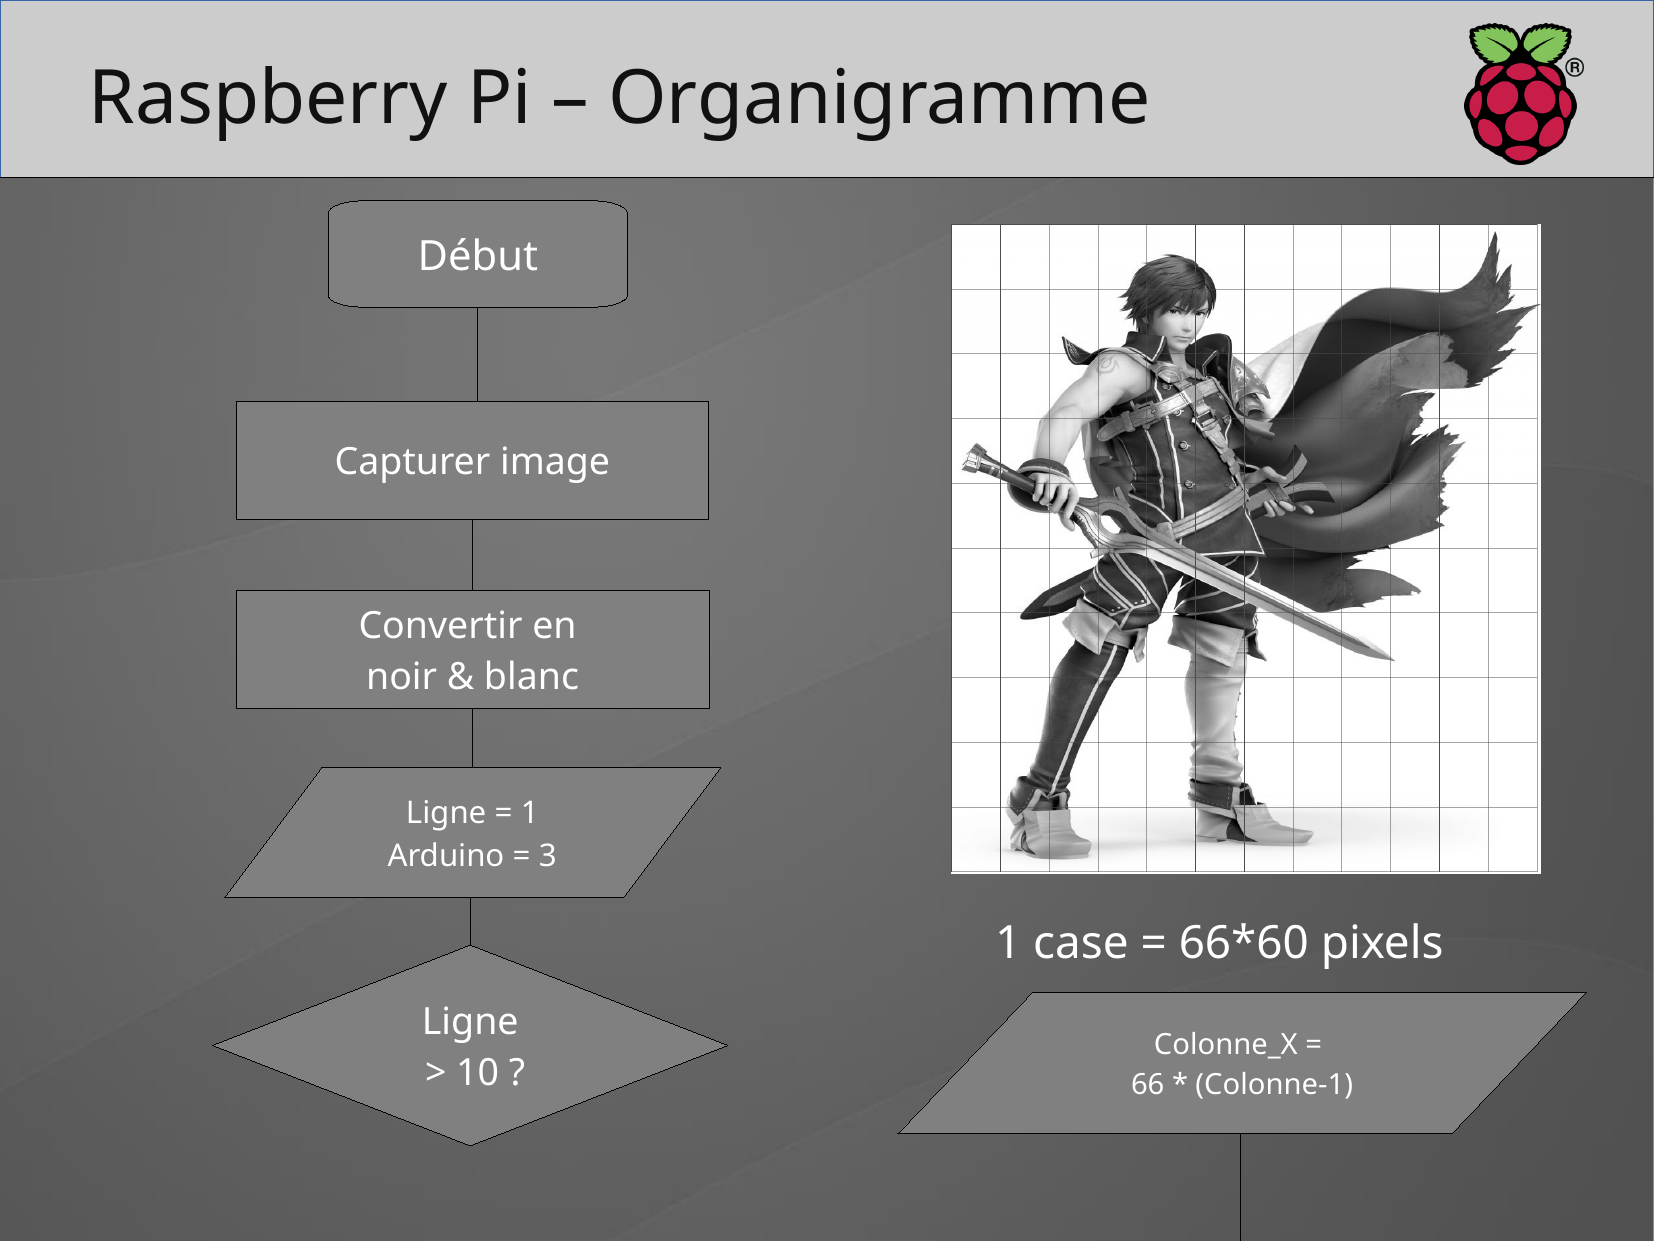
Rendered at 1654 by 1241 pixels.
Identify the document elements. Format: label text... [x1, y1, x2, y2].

text_box Convertir en noir & blanc [236, 590, 710, 709]
text_box Ligne = 1 Arduino = 3 [224, 767, 721, 898]
picture [0, 178, 1654, 1241]
text_box Capturer image [236, 401, 709, 520]
text_box Raspberry Pi – Organigramme [0, 35, 1512, 254]
text_box Colonne_X = 66 * (Colonne-1) [897, 992, 1587, 1134]
text_box [0, 0, 1654, 177]
text_box 1 case = 66*60 pixels [980, 901, 1548, 1028]
text_box Début [328, 200, 628, 308]
text_box Ligne > 10 ? [212, 945, 728, 1146]
picture [1464, 23, 1584, 165]
